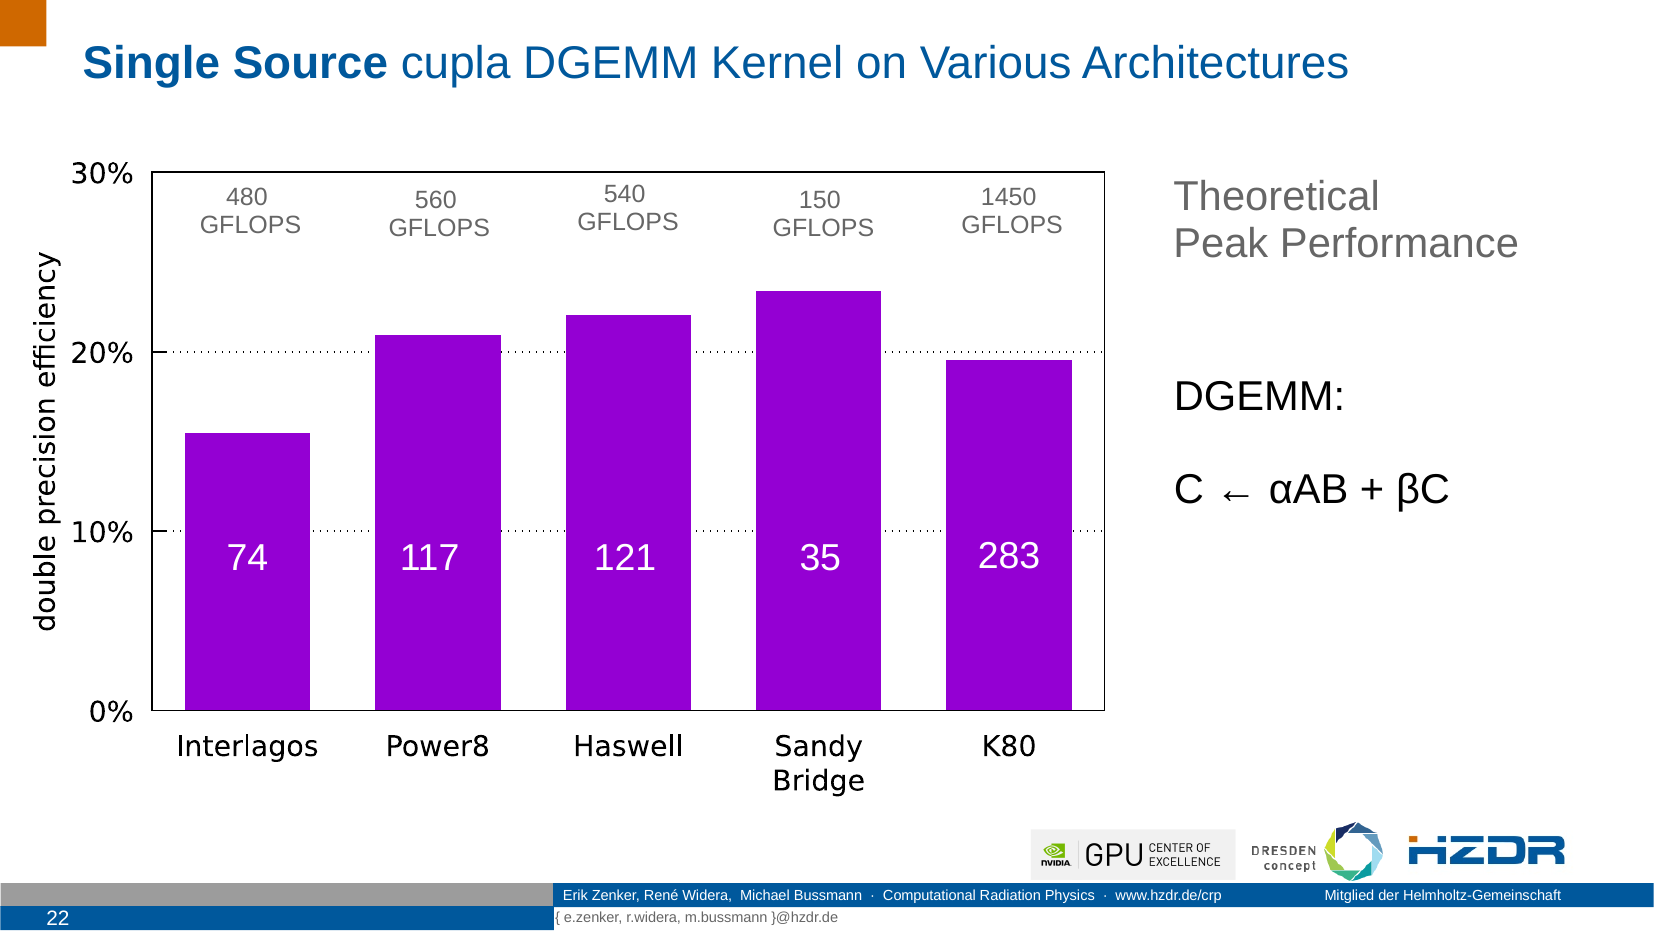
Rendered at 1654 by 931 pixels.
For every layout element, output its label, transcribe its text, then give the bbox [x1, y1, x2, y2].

text_box 150 GFLOPS [748, 178, 899, 258]
text_box 540 GFLOPS [553, 171, 704, 251]
picture [1252, 822, 1383, 881]
text_box 121 [559, 529, 691, 638]
text_box 283 [943, 527, 1075, 637]
text_box 1450 GFLOPS [937, 175, 1088, 255]
text_box 117 [364, 529, 495, 638]
text_box Theoretical Peak Performance [1158, 165, 1550, 275]
title Single Source cupla DGEMM Kernel on Various Architectures [82, 36, 1571, 143]
picture [1386, 819, 1582, 881]
text_box 74 [182, 529, 313, 638]
text_box 560 GFLOPS [364, 178, 515, 258]
picture [14, 132, 1249, 894]
text_box 35 [755, 529, 886, 638]
text_box 480 GFLOPS [175, 175, 326, 255]
text_box DGEMM: C ← αAB + βC [1158, 365, 1466, 521]
